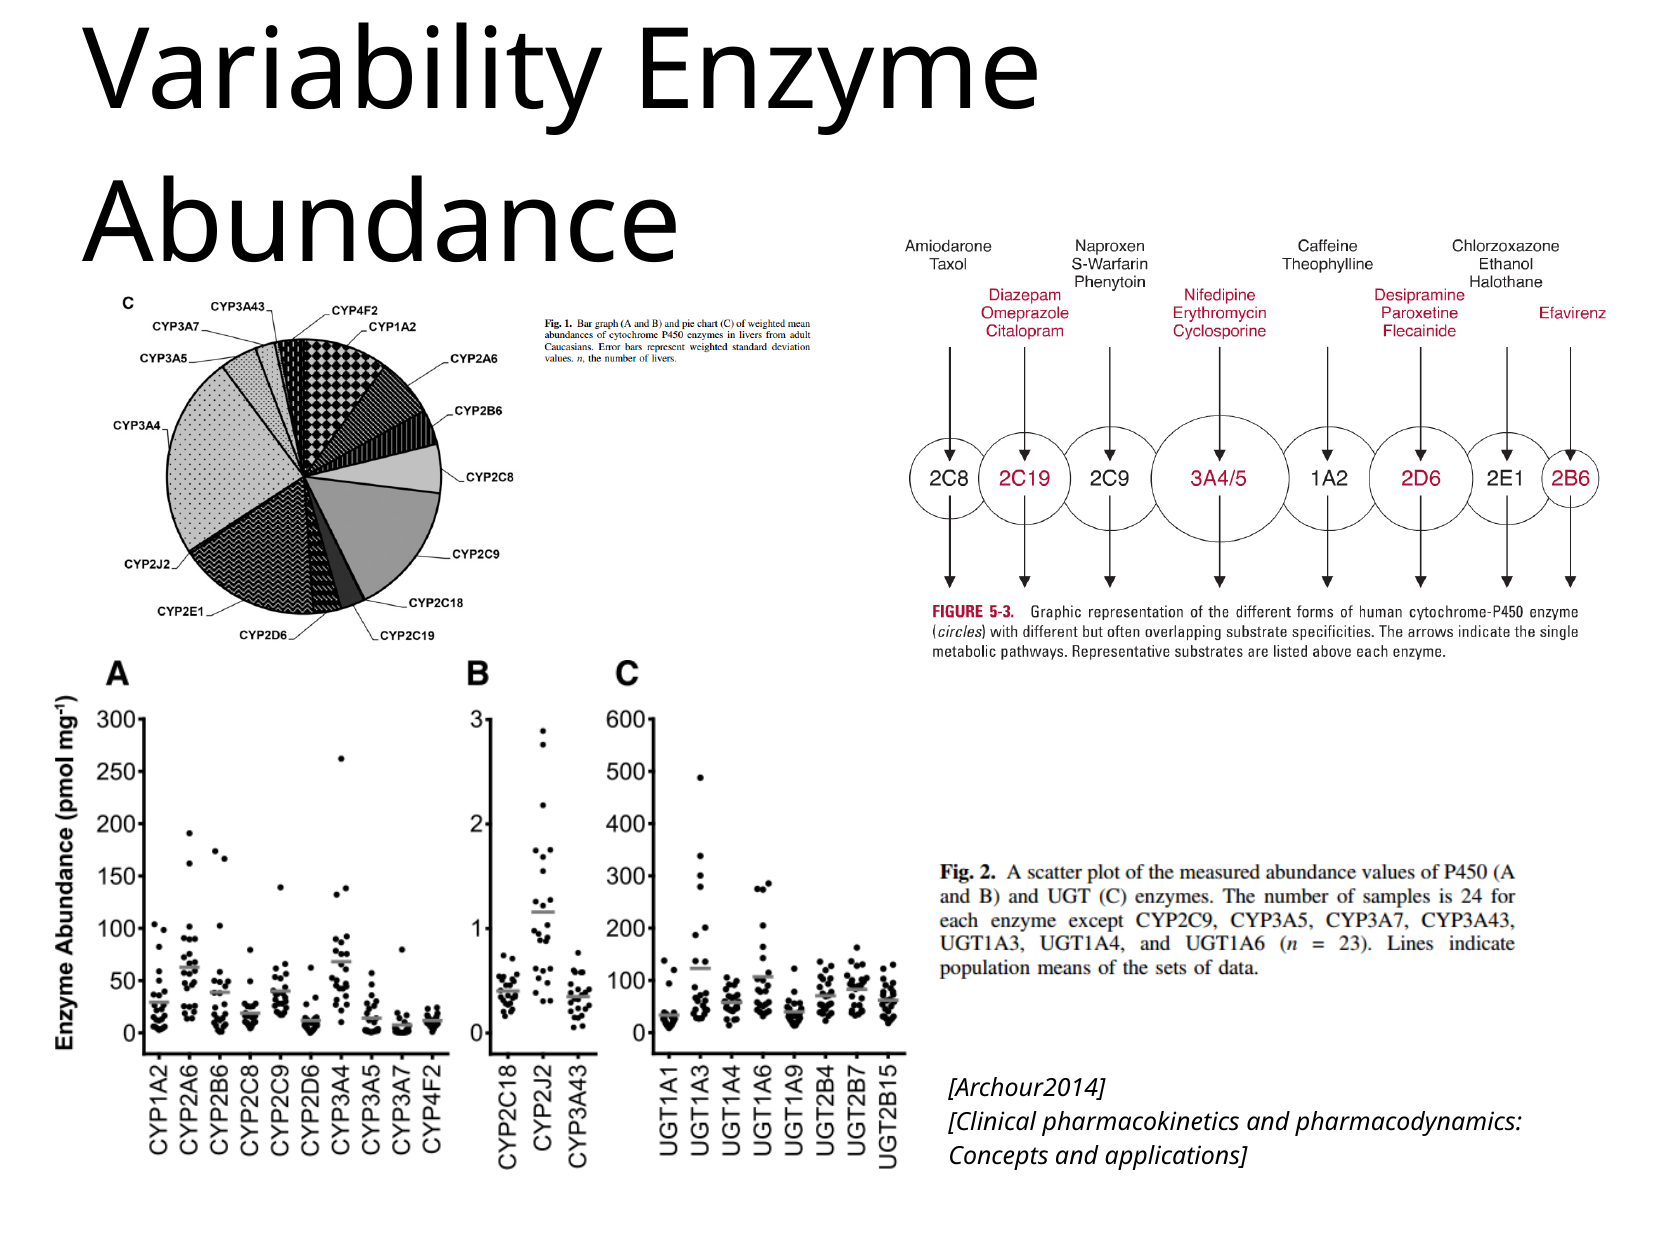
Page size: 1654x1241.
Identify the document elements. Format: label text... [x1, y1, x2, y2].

picture [110, 290, 811, 641]
picture [54, 239, 1606, 1171]
title Variability Enzyme Abundance [82, 10, 1636, 273]
text_box [Archour2014] [Clinical pharmacokinetics and pharmacodynamics: Concepts and applications] [933, 1062, 1531, 1210]
